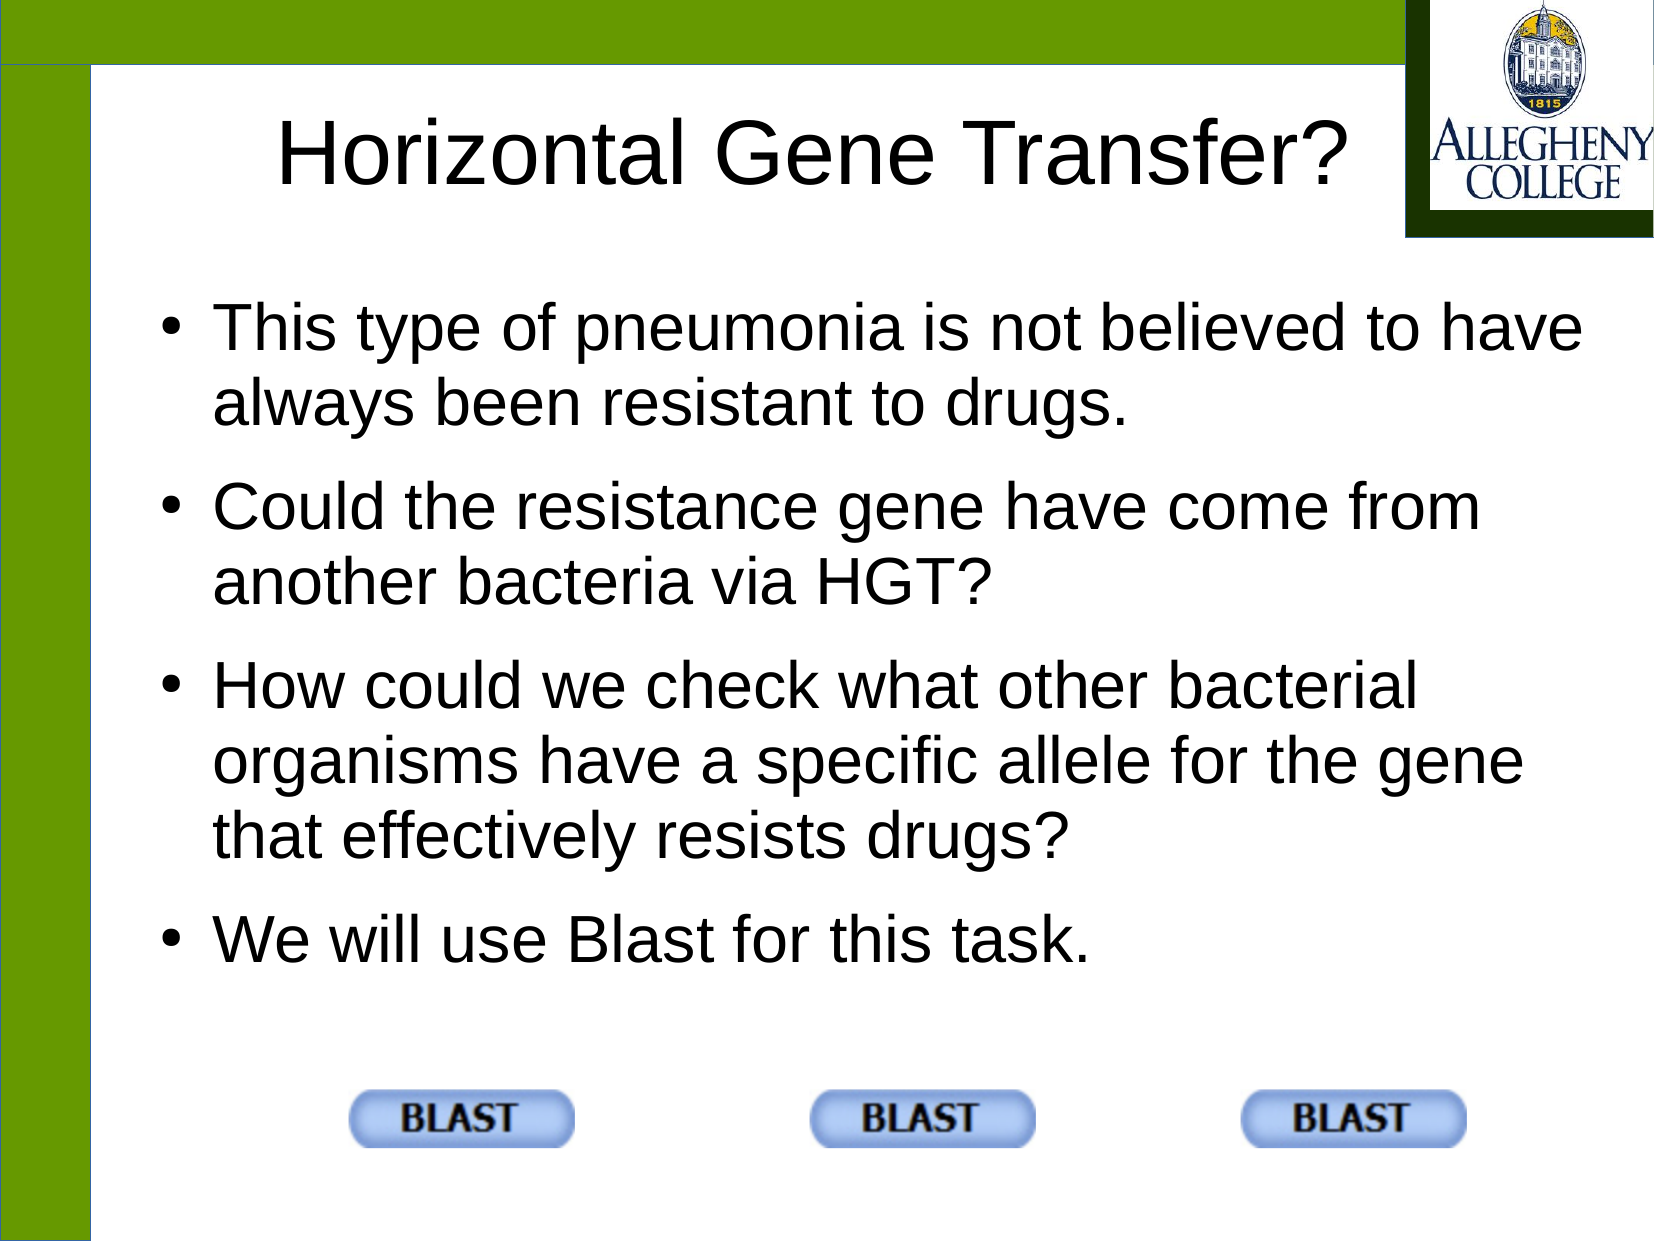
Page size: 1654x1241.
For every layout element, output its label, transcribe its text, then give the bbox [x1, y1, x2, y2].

picture [323, 1066, 617, 1174]
text_box [0, 0, 1654, 1241]
title Horizontal Gene Transfer? [112, 65, 1515, 257]
picture [784, 1066, 1078, 1174]
picture [1215, 1066, 1509, 1174]
list This type of pneumonia is not believed to have always been resistant to drugs. Could the resistance gene have come from another bacteria via HGT? How could we check what other bacterial organisms have a specific allele for the gene that effectively resists drugs? We will use Blast for this task. [141, 290, 1630, 1010]
picture [1430, 0, 1654, 210]
